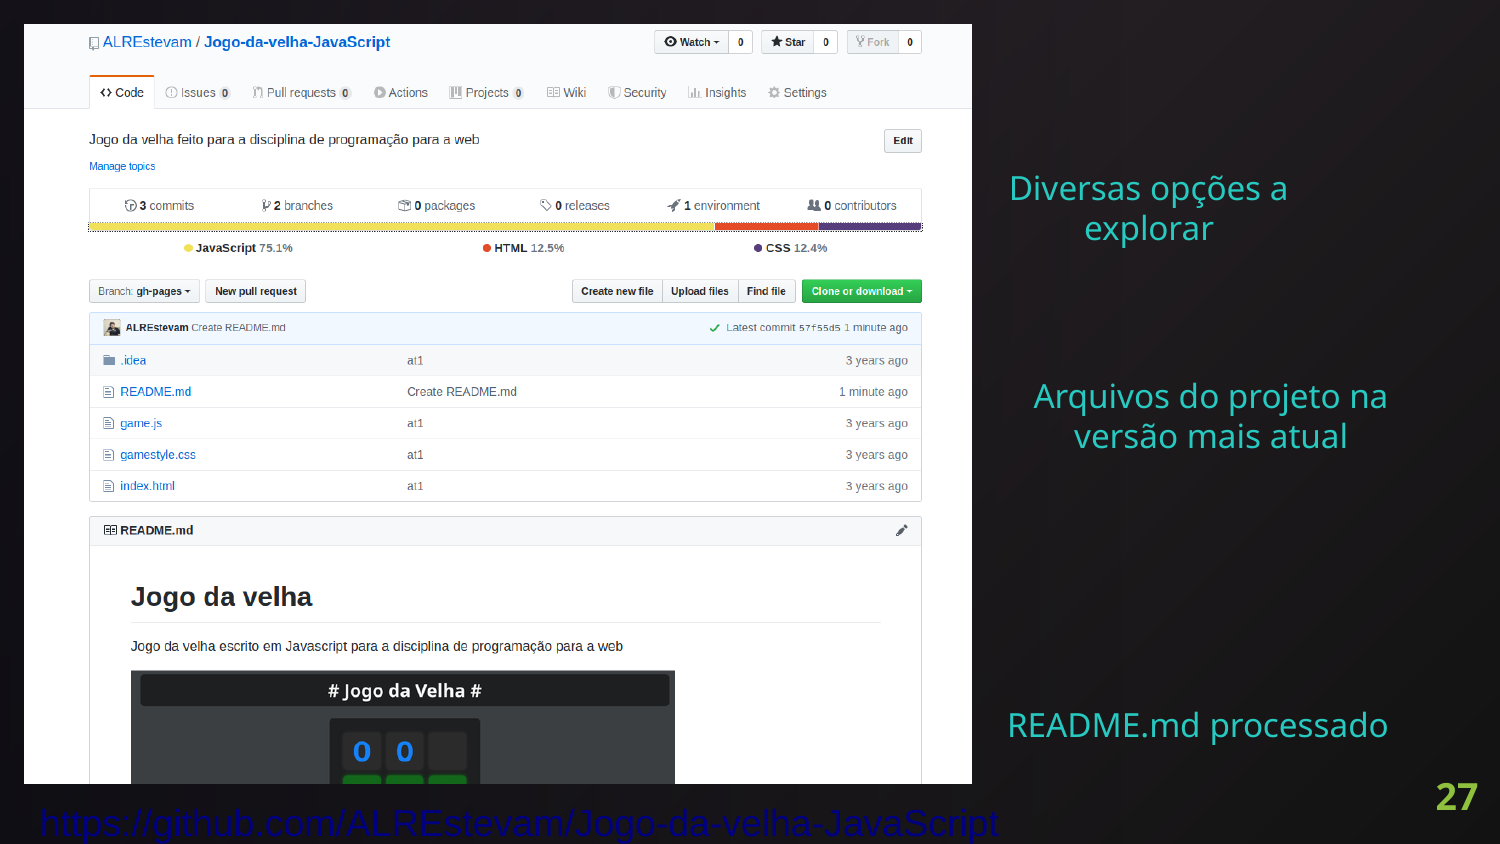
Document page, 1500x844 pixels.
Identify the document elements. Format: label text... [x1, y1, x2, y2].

text_box Diversas opções a explorar [939, 151, 1359, 275]
slide_number <number> [1407, 752, 1494, 844]
text_box https://github.com/ALREstevam/Jogo-da-velha-JavaScript [24, 783, 1117, 844]
text_box README.md processado [988, 689, 1408, 812]
text_box Arquivos do projeto na versão mais atual [1002, 360, 1421, 484]
picture [24, 24, 972, 783]
